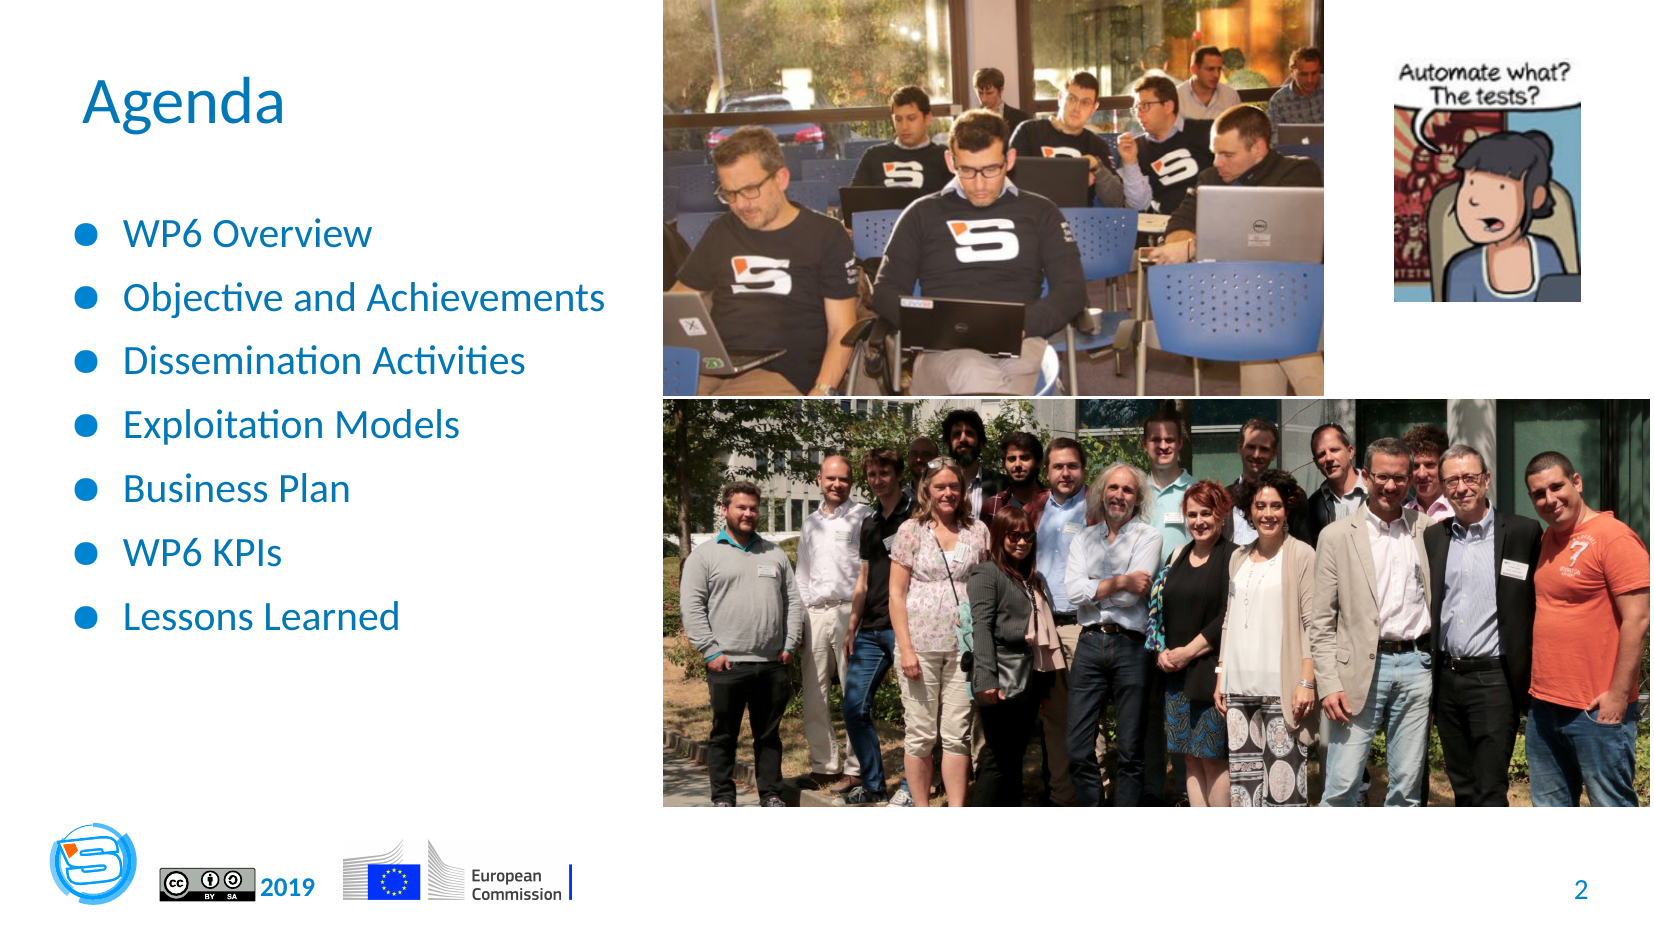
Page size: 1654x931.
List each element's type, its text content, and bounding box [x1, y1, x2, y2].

list WP6 Overview Objective and Achievements Dissemination Activities Exploitation Models Business Plan WP6 KPIs Lessons Learned [55, 215, 621, 769]
picture [1394, 58, 1581, 302]
picture [343, 839, 572, 900]
title Agenda [82, 73, 1394, 208]
picture [663, 208, 1324, 396]
picture [663, 0, 1324, 73]
picture [663, 398, 1650, 807]
